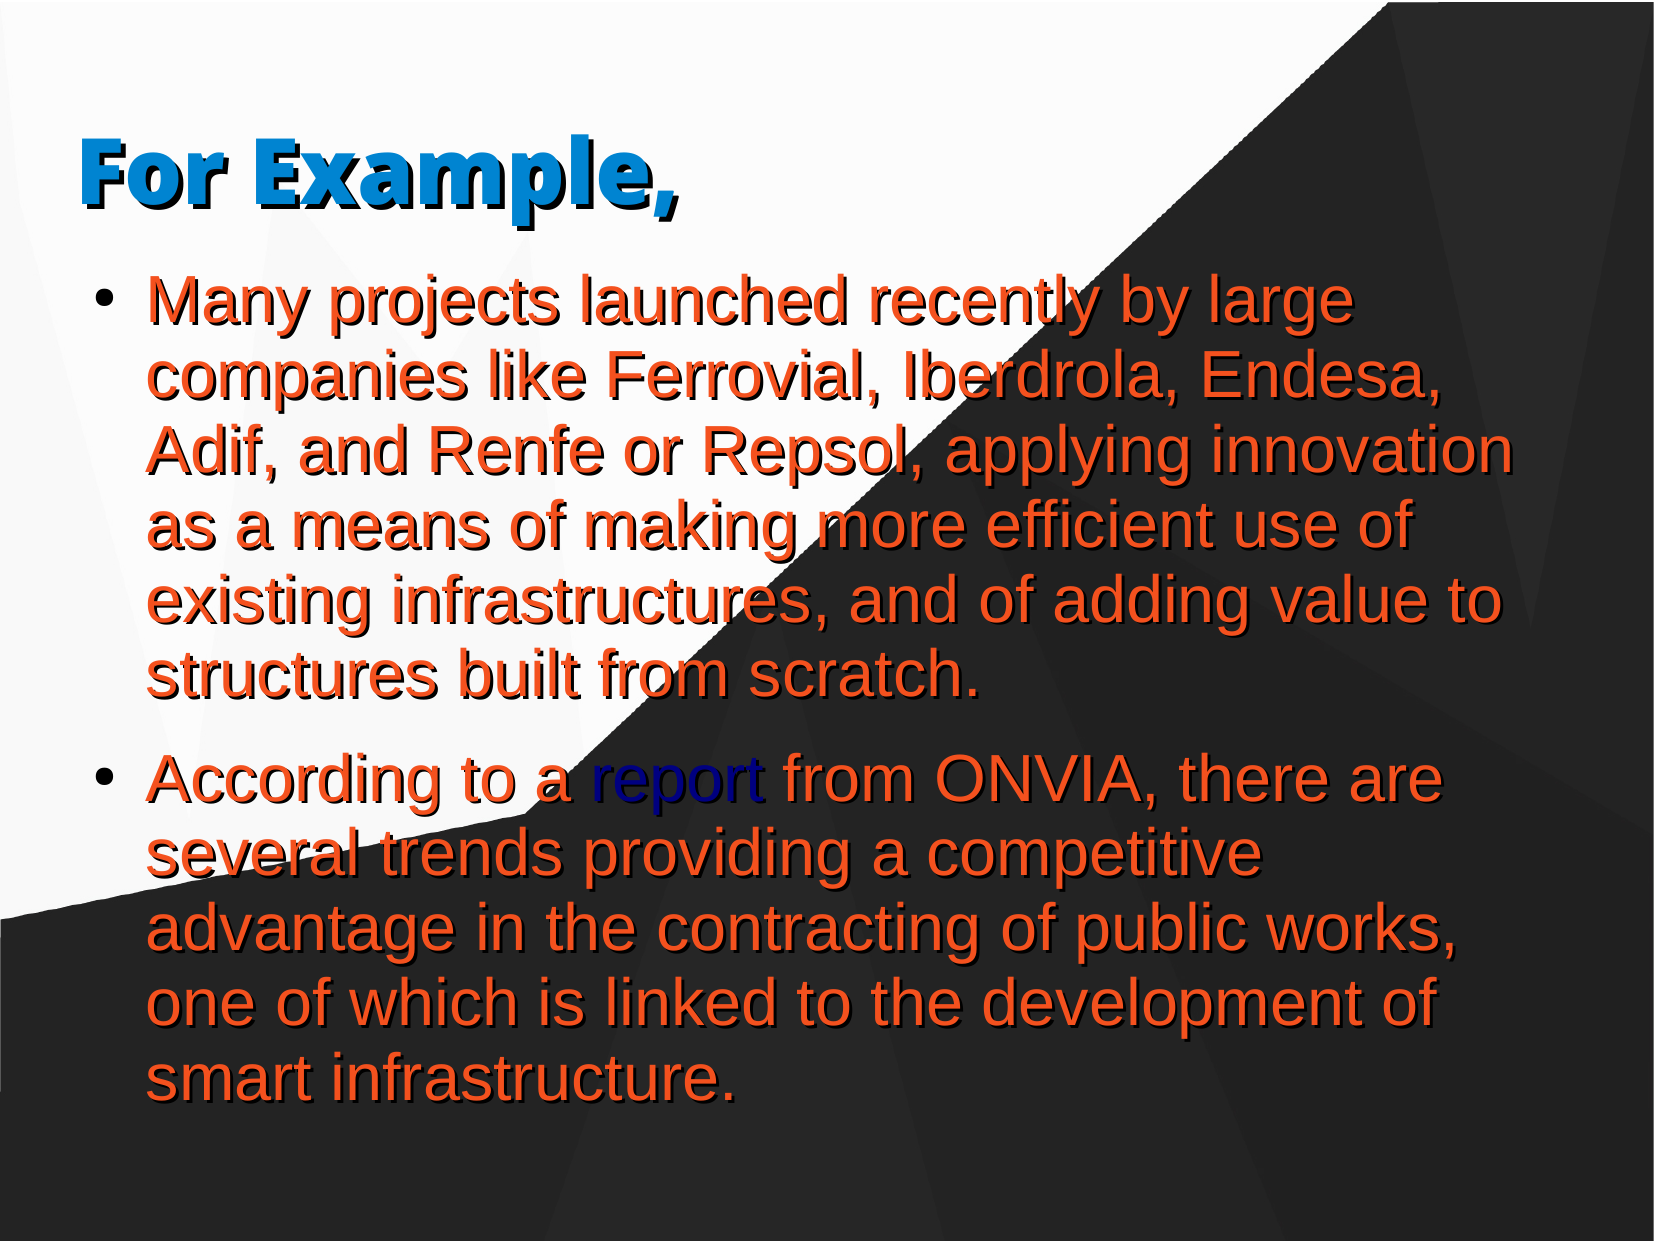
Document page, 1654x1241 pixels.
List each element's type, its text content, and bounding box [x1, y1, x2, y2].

list Many projects launched recently by large companies like Ferrovial, Iberdrola, Endesa, Adif, and Renfe or Repsol, applying innovation as a means of making more efficient use of existing infrastructures, and of adding value to structures built from scratch. According to a report from ONVIA, there are several trends providing a competitive advantage in the contracting of public works, one of which is linked to the development of smart infrastructure. [75, 262, 1538, 1115]
title For Example, [75, 75, 1043, 263]
picture [0, 2, 1654, 1241]
